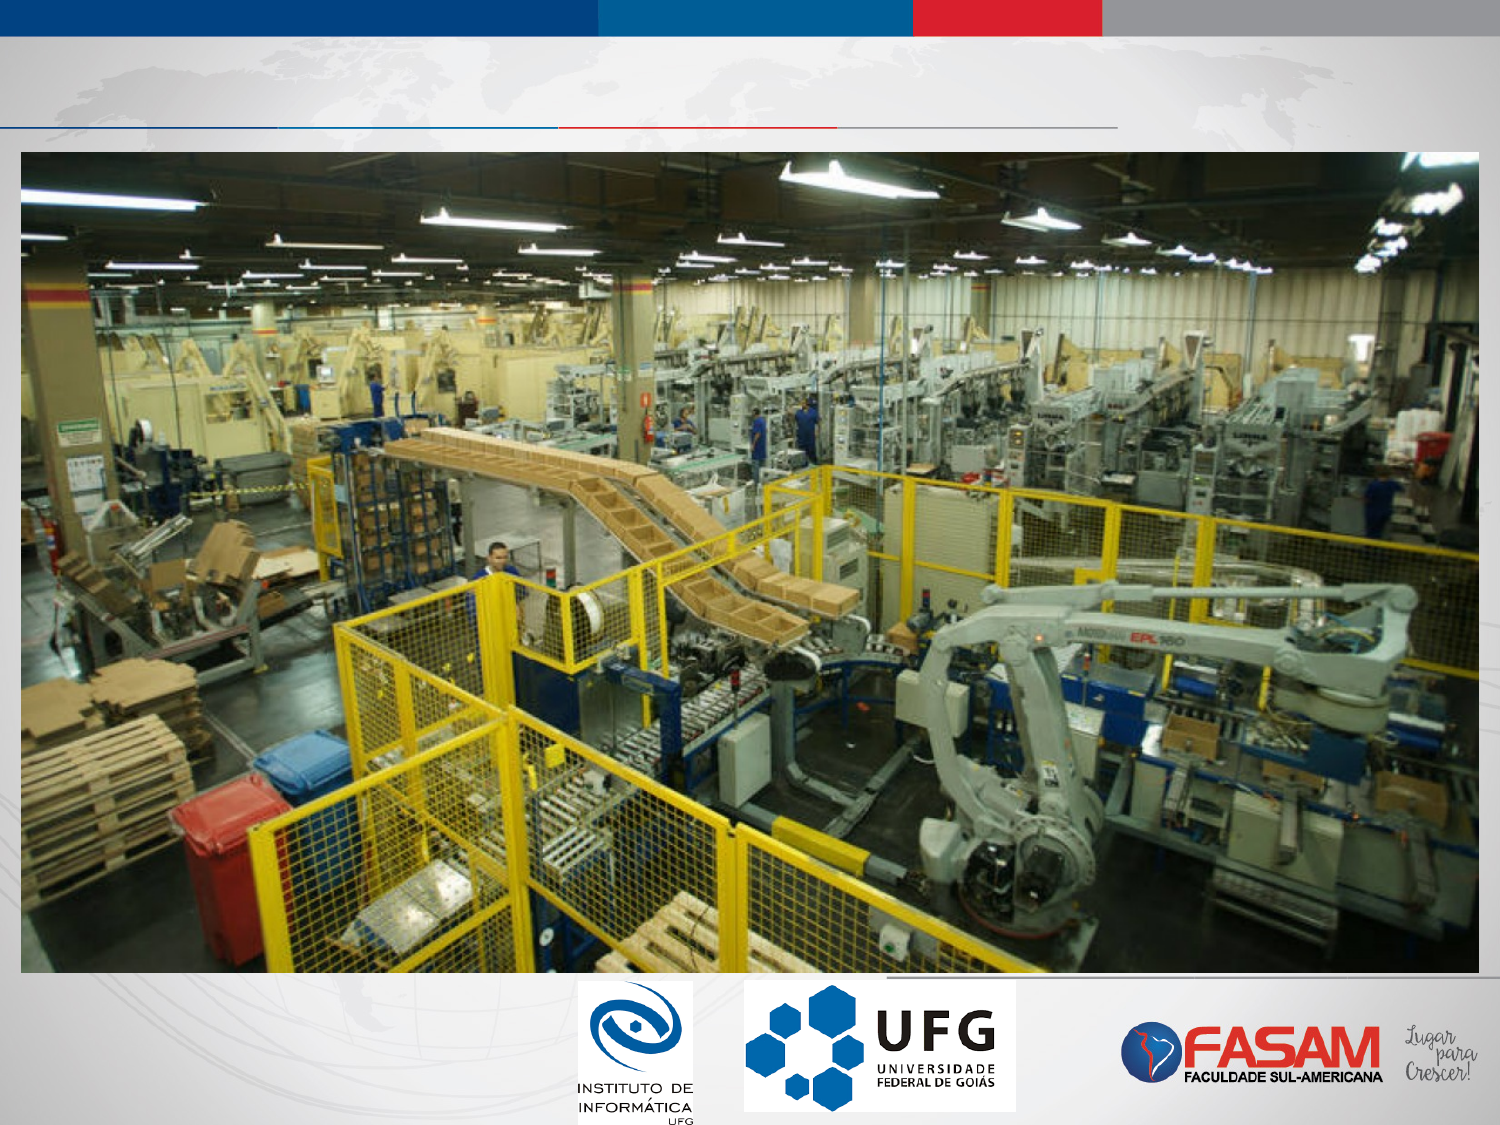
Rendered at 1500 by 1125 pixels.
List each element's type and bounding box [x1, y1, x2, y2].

picture [0, 0, 1500, 1125]
title [75, 45, 1425, 152]
